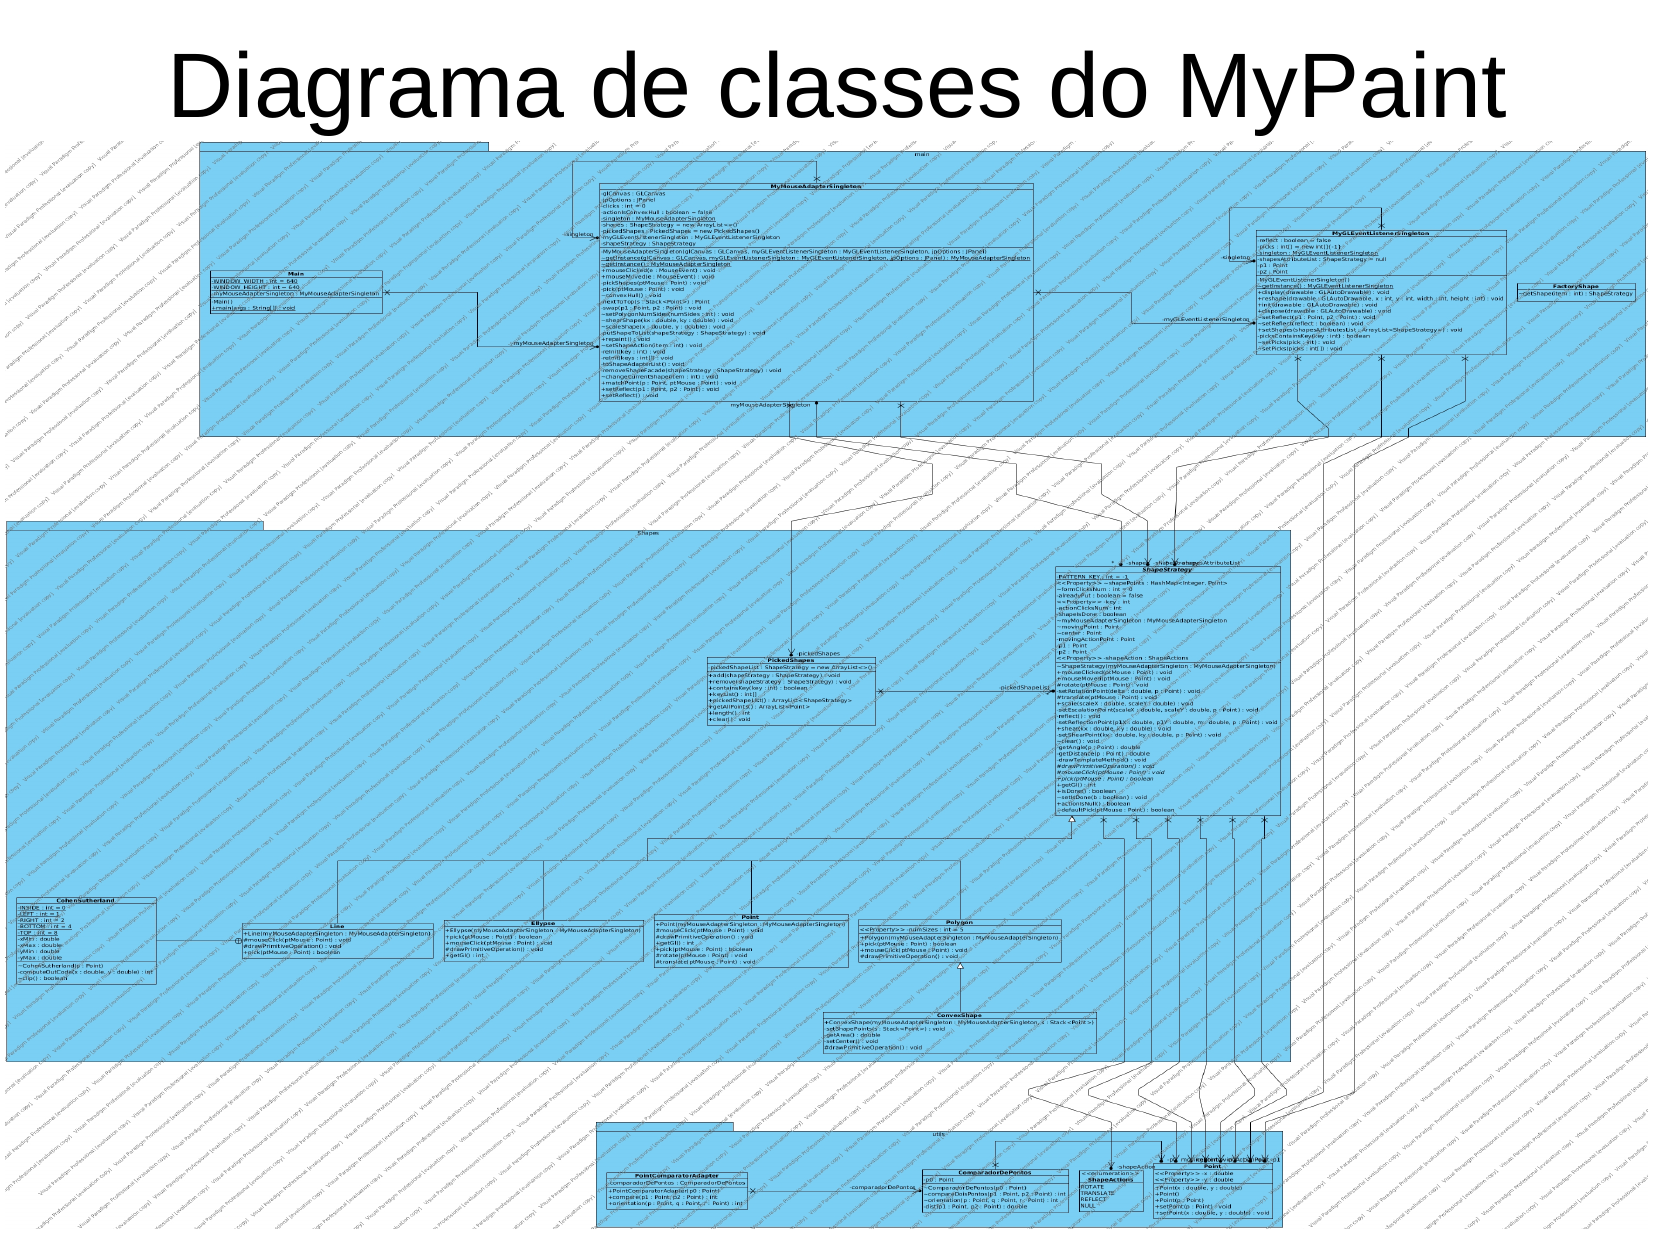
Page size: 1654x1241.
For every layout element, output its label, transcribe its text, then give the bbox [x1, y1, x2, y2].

title Diagrama de classes do MyPaint [94, 0, 1583, 141]
picture [5, 141, 1648, 1229]
